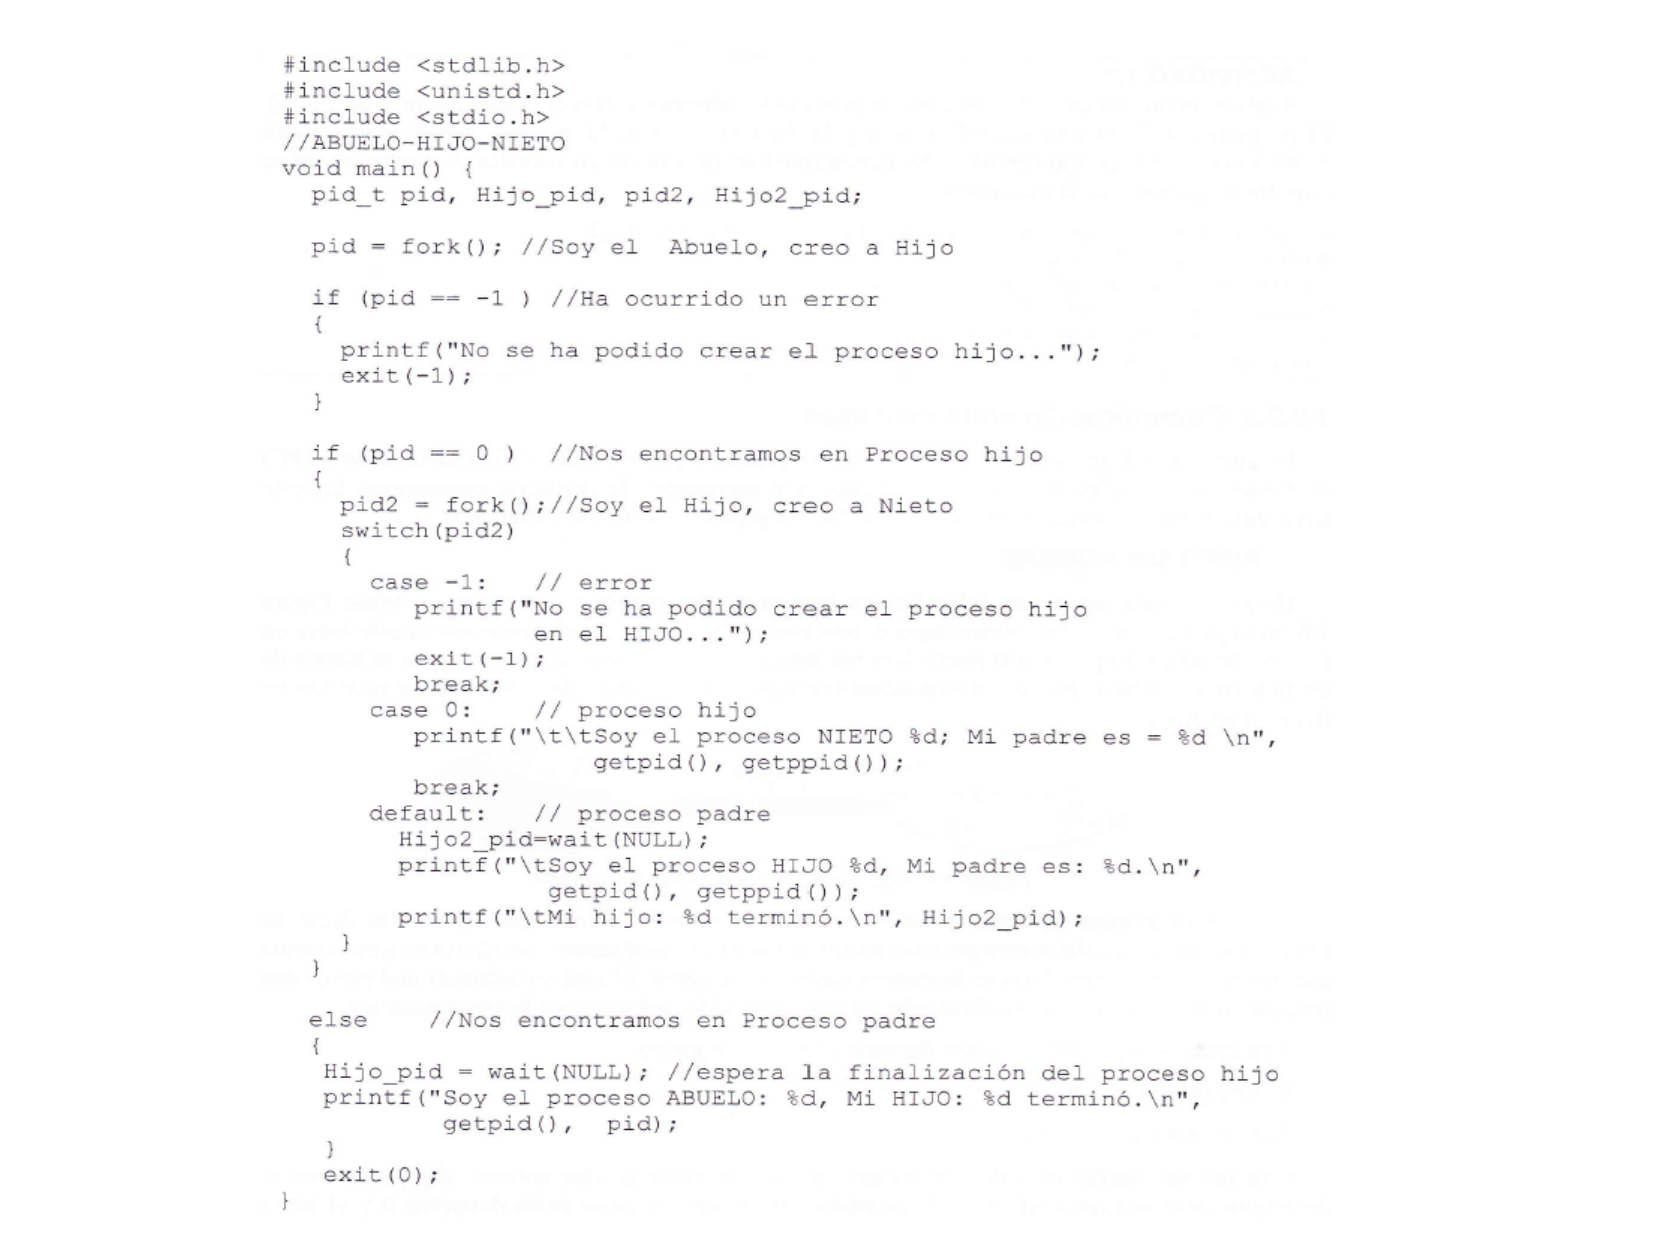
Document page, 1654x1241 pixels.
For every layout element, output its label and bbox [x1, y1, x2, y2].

picture [259, 39, 1368, 1217]
